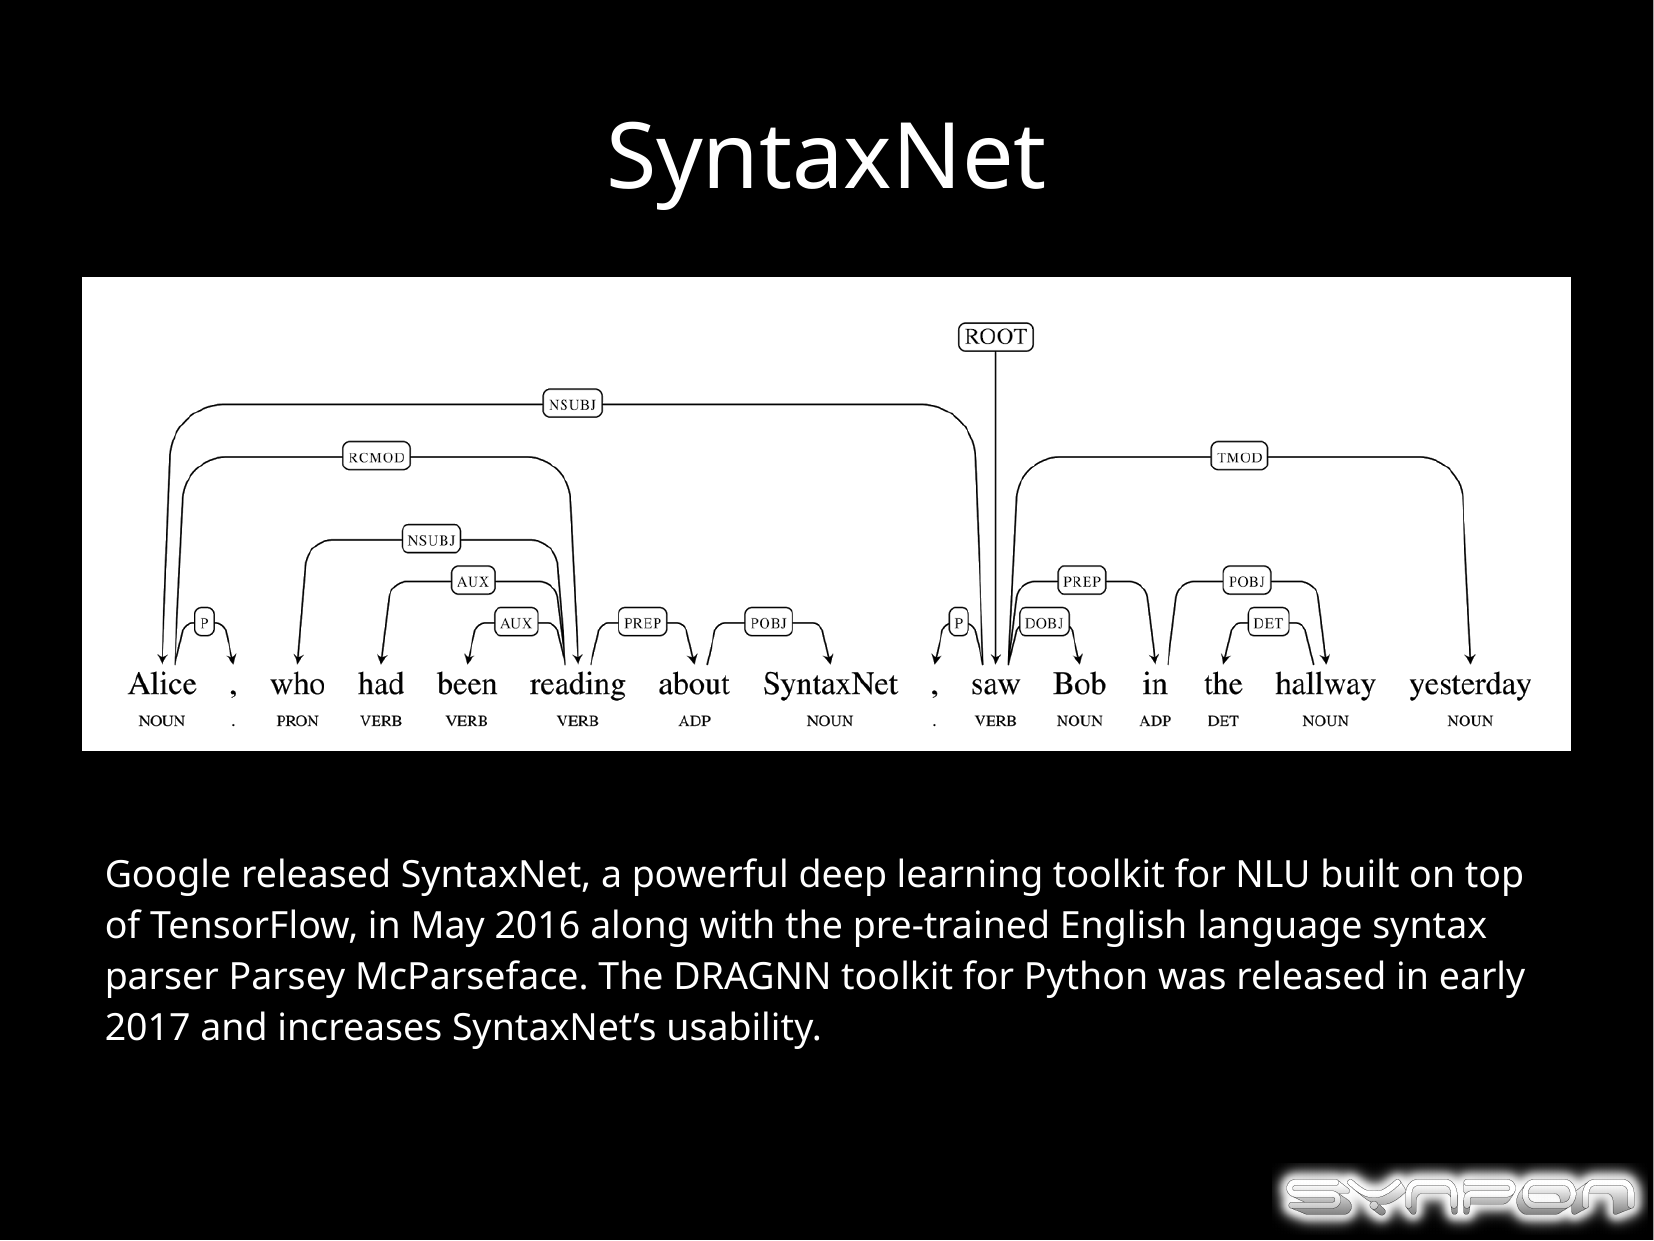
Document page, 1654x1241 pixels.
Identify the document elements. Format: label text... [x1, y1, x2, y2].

title SyntaxNet [82, 49, 1571, 257]
picture [82, 277, 1571, 751]
picture [1272, 1163, 1648, 1235]
text_box Google released SyntaxNet, a powerful deep learning toolkit for NLU built on top of TensorFlow, in May 2016 along with the pre-trained English language syntax parser Parsey McParseface. The DRAGNN toolkit for Python was released in early 2017 and increases SyntaxNet’s usability. [90, 840, 1576, 1021]
